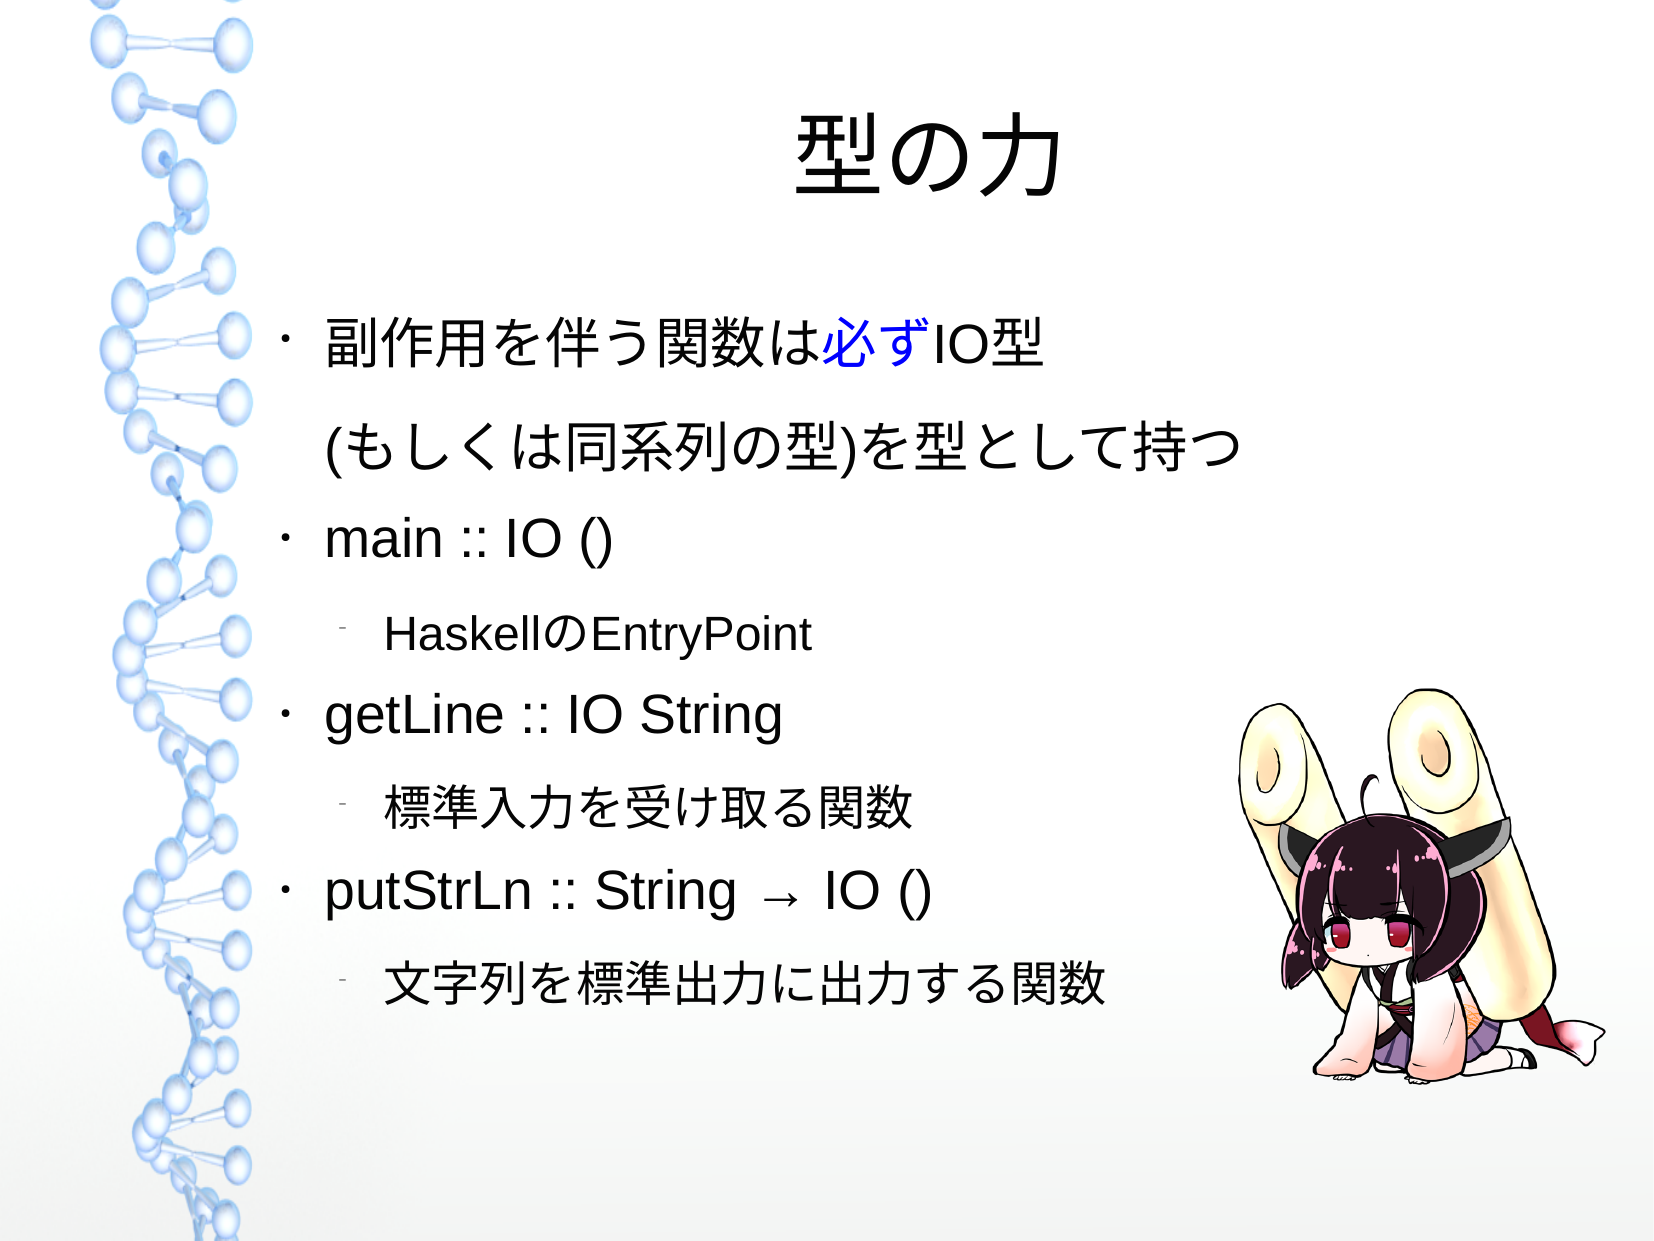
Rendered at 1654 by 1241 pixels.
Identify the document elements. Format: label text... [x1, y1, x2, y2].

picture [0, 0, 1654, 1241]
title 型の力 [265, 47, 1595, 252]
list 副作用を伴う関数は必ずIO型 (もしくは同系列の型)を型として持つ main :: IO () HaskellのEntryPoint getLine :: IO String 標準入力を受け取る関数 putStrLn :: String → IO () 文字列を標準出力に出力する関数 [265, 299, 1595, 1019]
